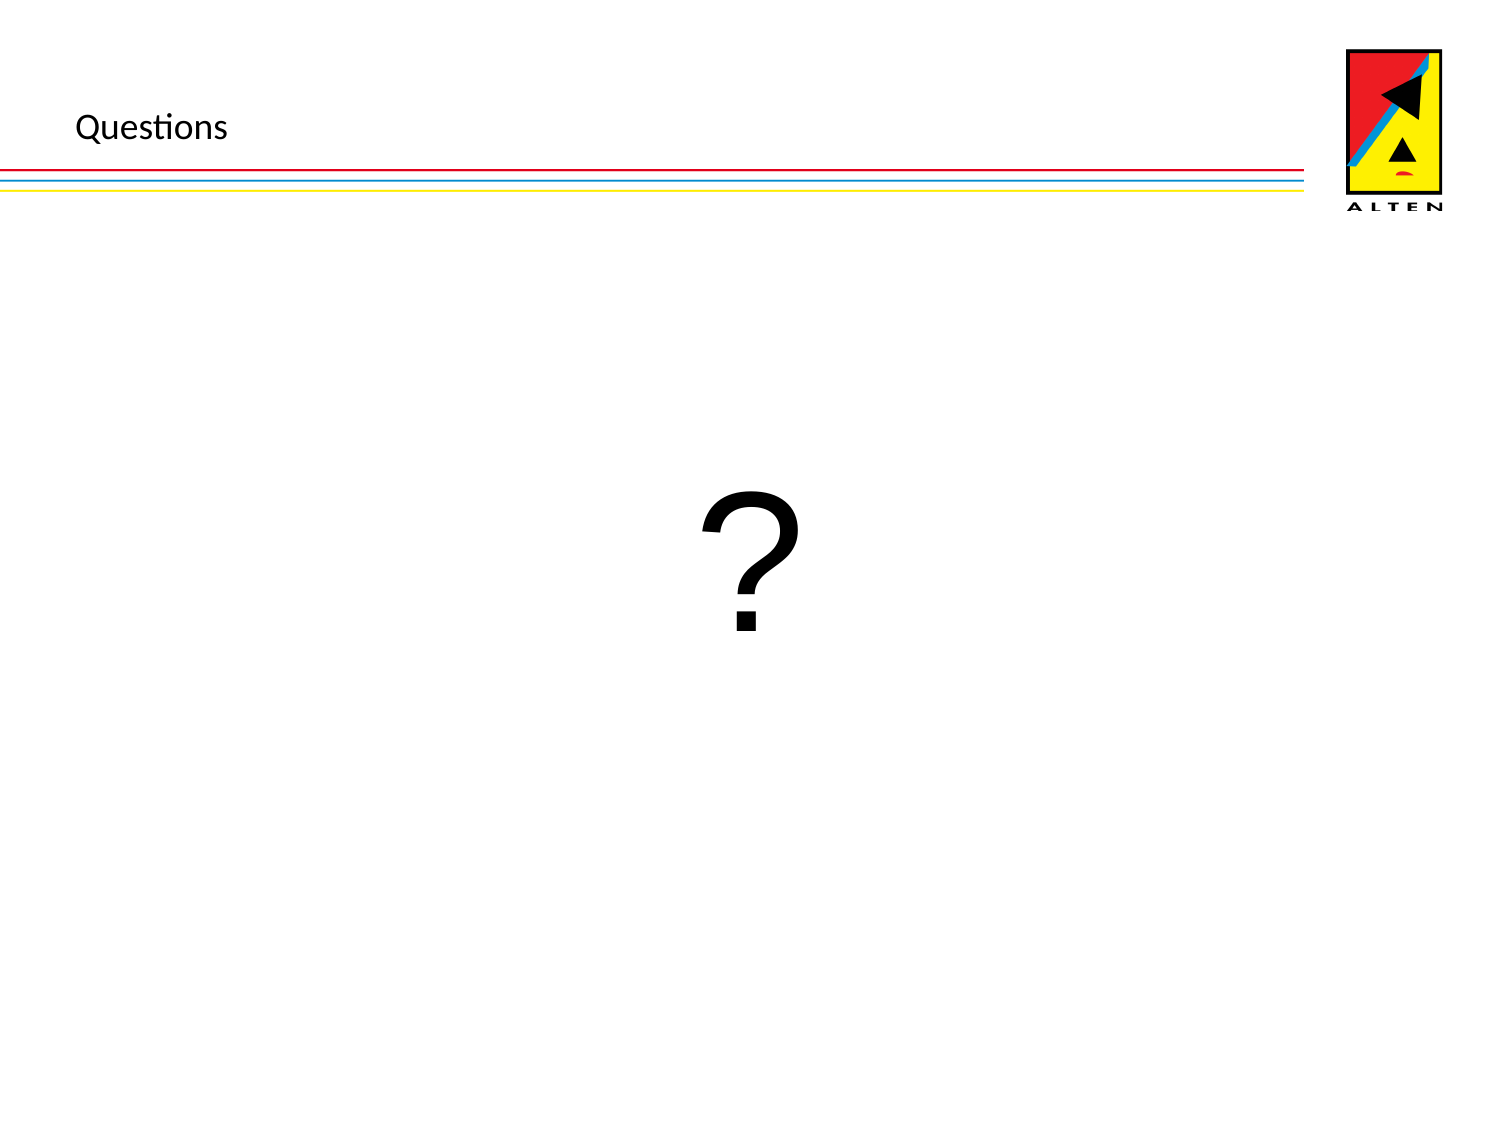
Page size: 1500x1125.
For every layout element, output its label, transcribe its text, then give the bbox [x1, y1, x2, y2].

picture [0, 182, 74, 192]
picture [0, 169, 74, 179]
text_box ? [648, 443, 852, 682]
text_box Questions [74, 31, 1306, 219]
